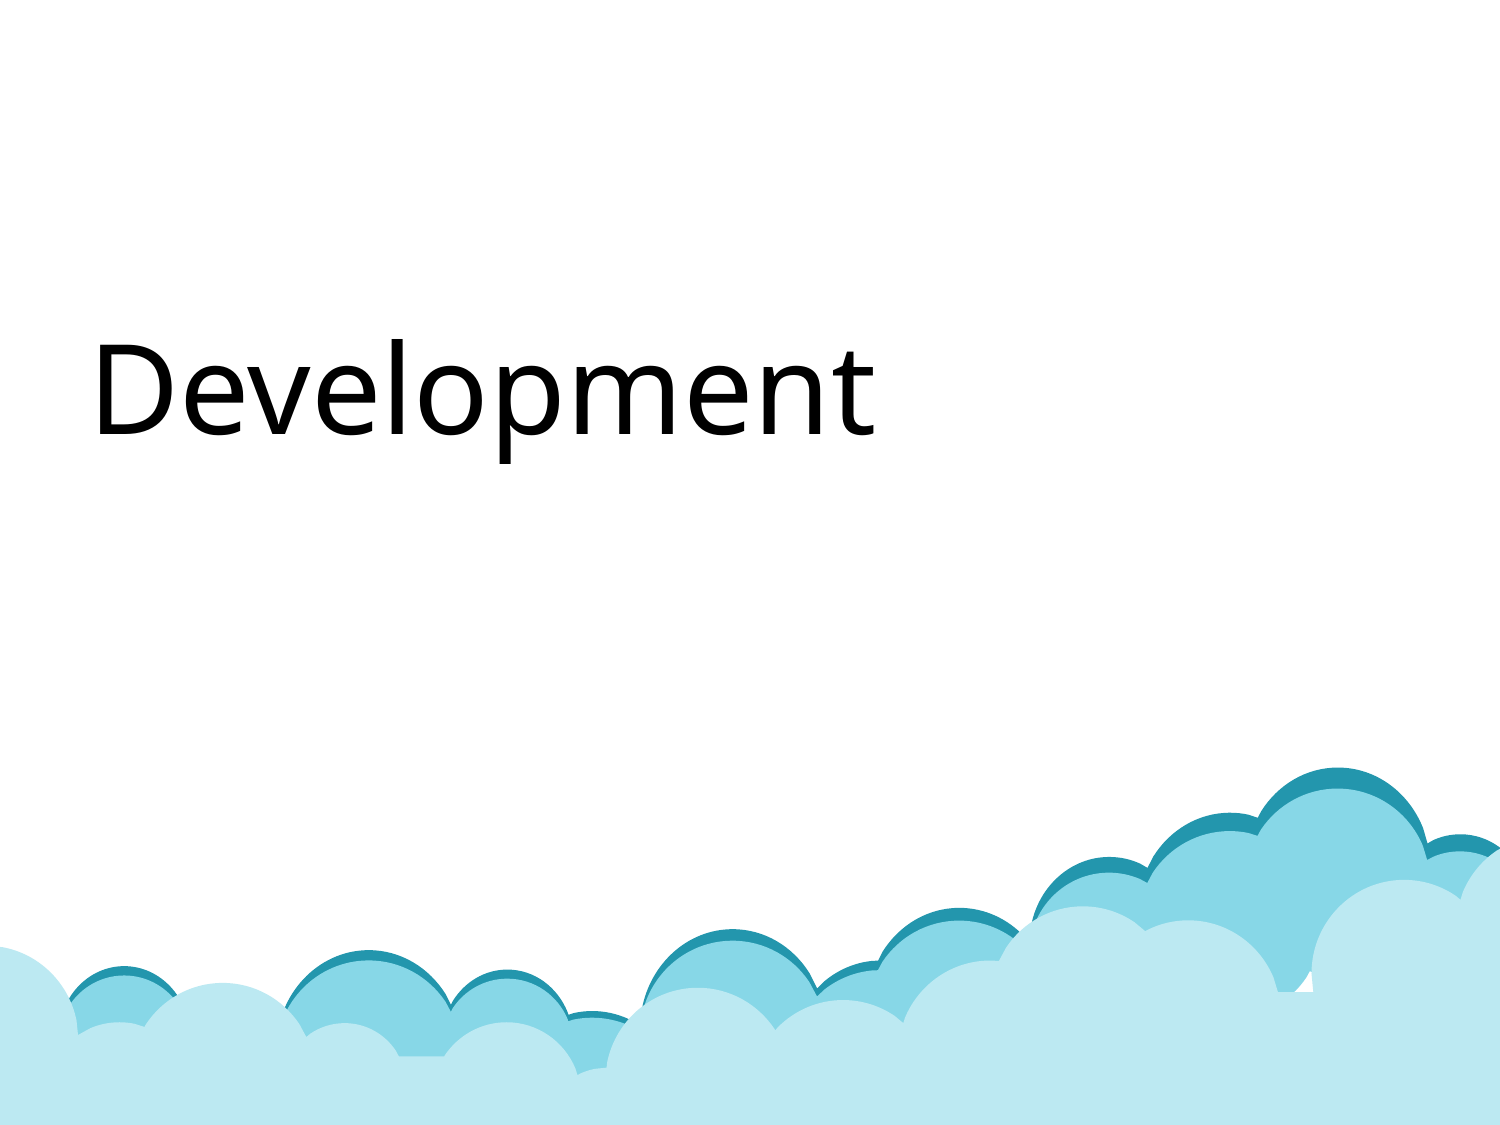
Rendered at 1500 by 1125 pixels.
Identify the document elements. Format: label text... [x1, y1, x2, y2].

title Development [73, 75, 1199, 467]
